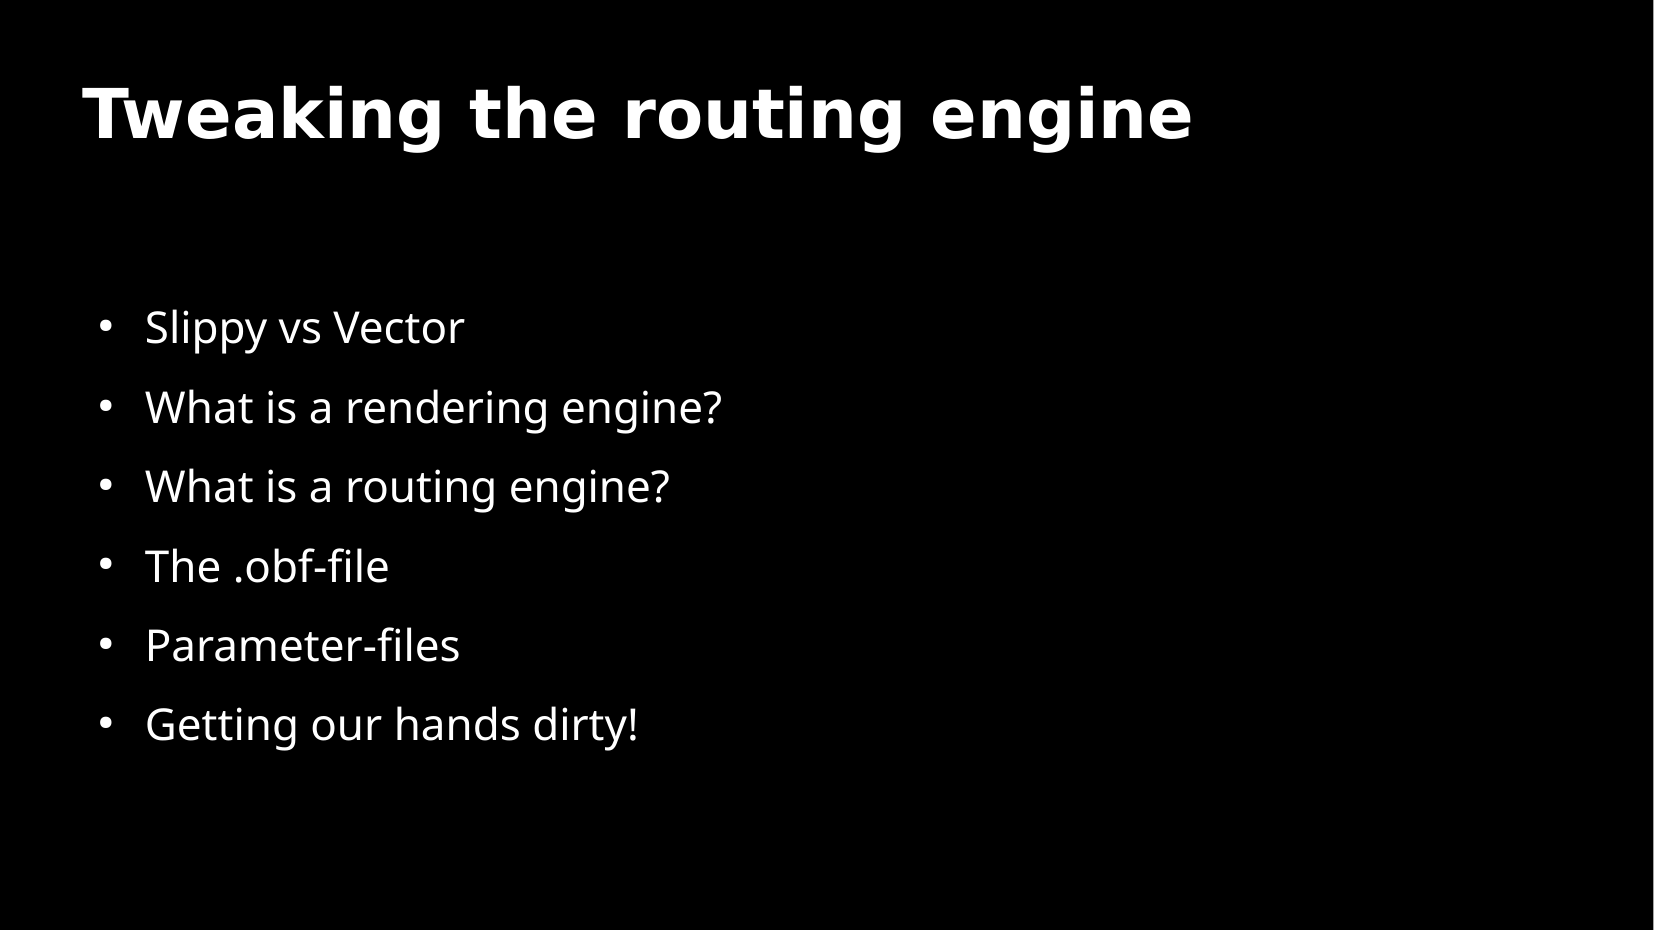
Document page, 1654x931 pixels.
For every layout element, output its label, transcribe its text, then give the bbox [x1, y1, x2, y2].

list Slippy vs Vector What is a rendering engine? What is a routing engine? The .obf-file Parameter-files Getting our hands dirty! [82, 217, 1571, 758]
title Tweaking the routing engine [82, 37, 1571, 193]
